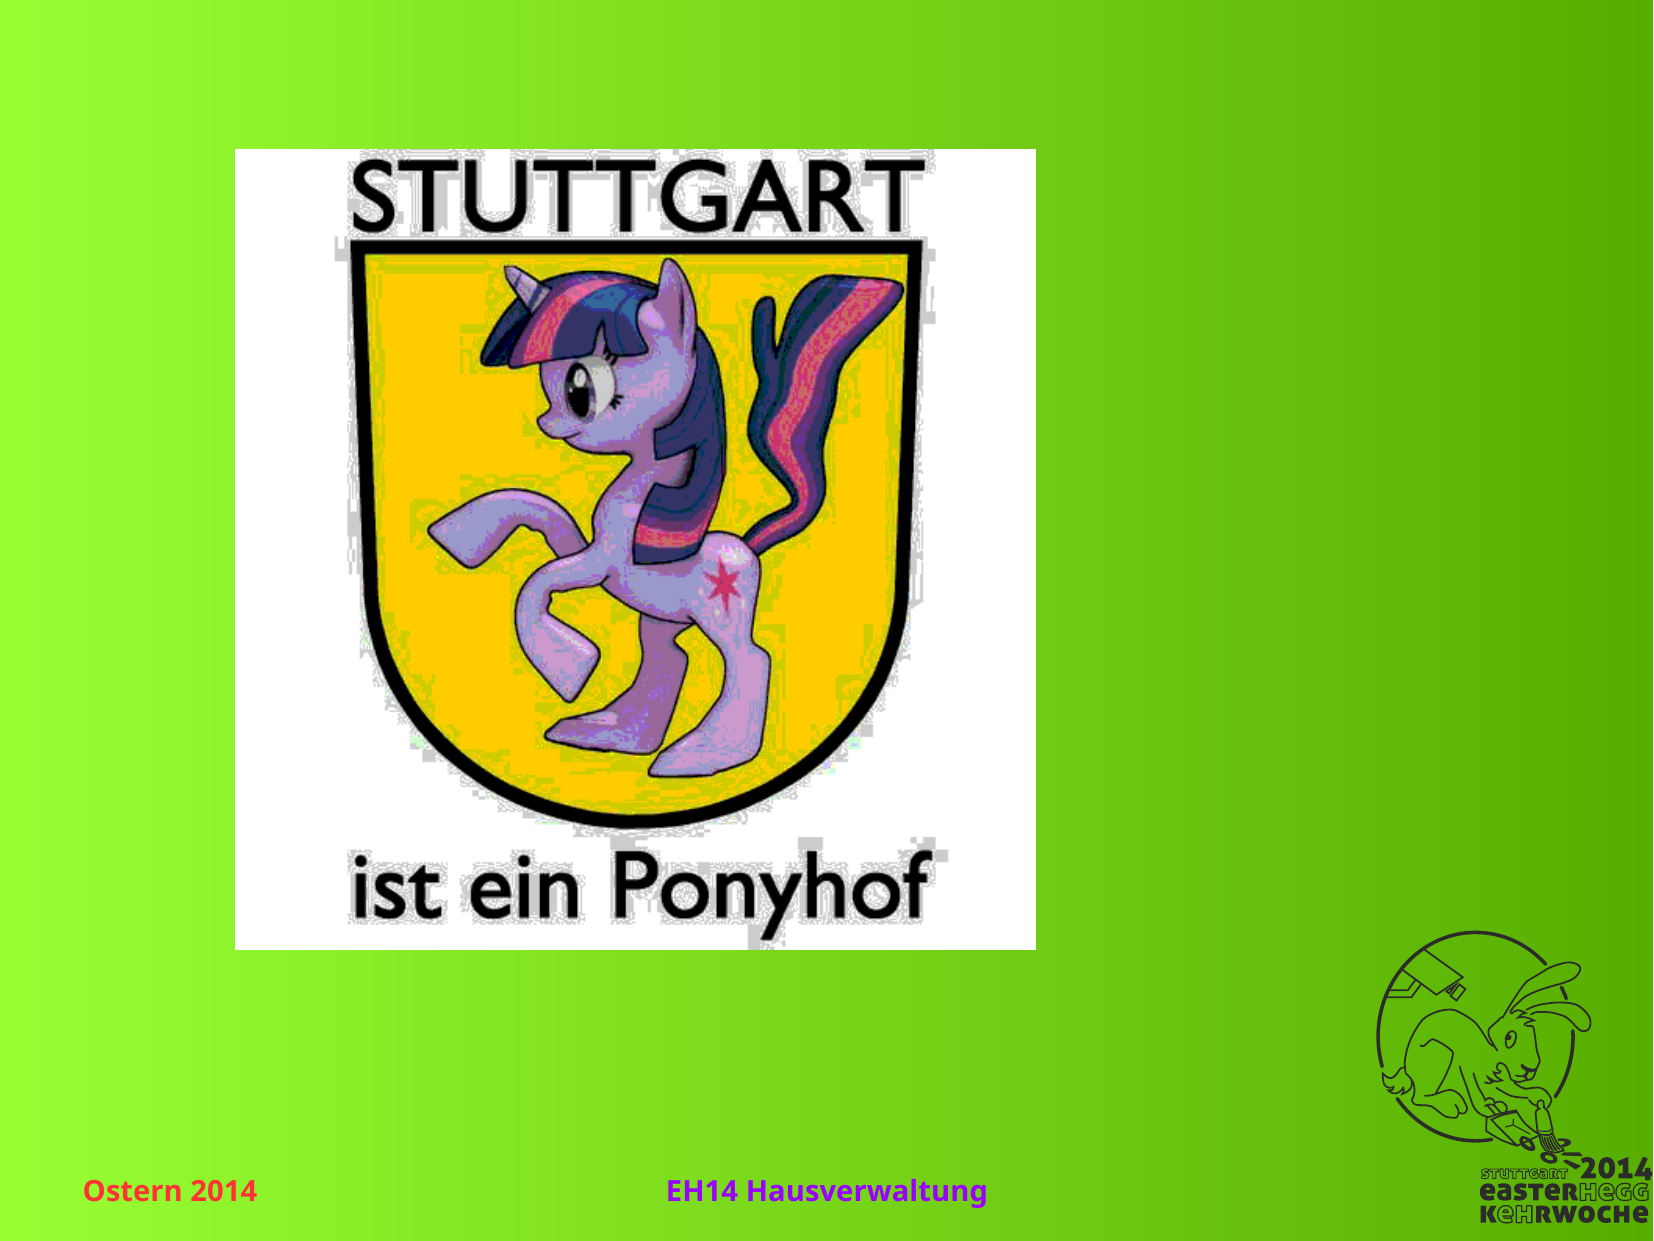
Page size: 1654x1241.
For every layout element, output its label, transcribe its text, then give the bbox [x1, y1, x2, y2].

picture [235, 149, 1036, 950]
title Party Stats [77, 0, 81, 1240]
